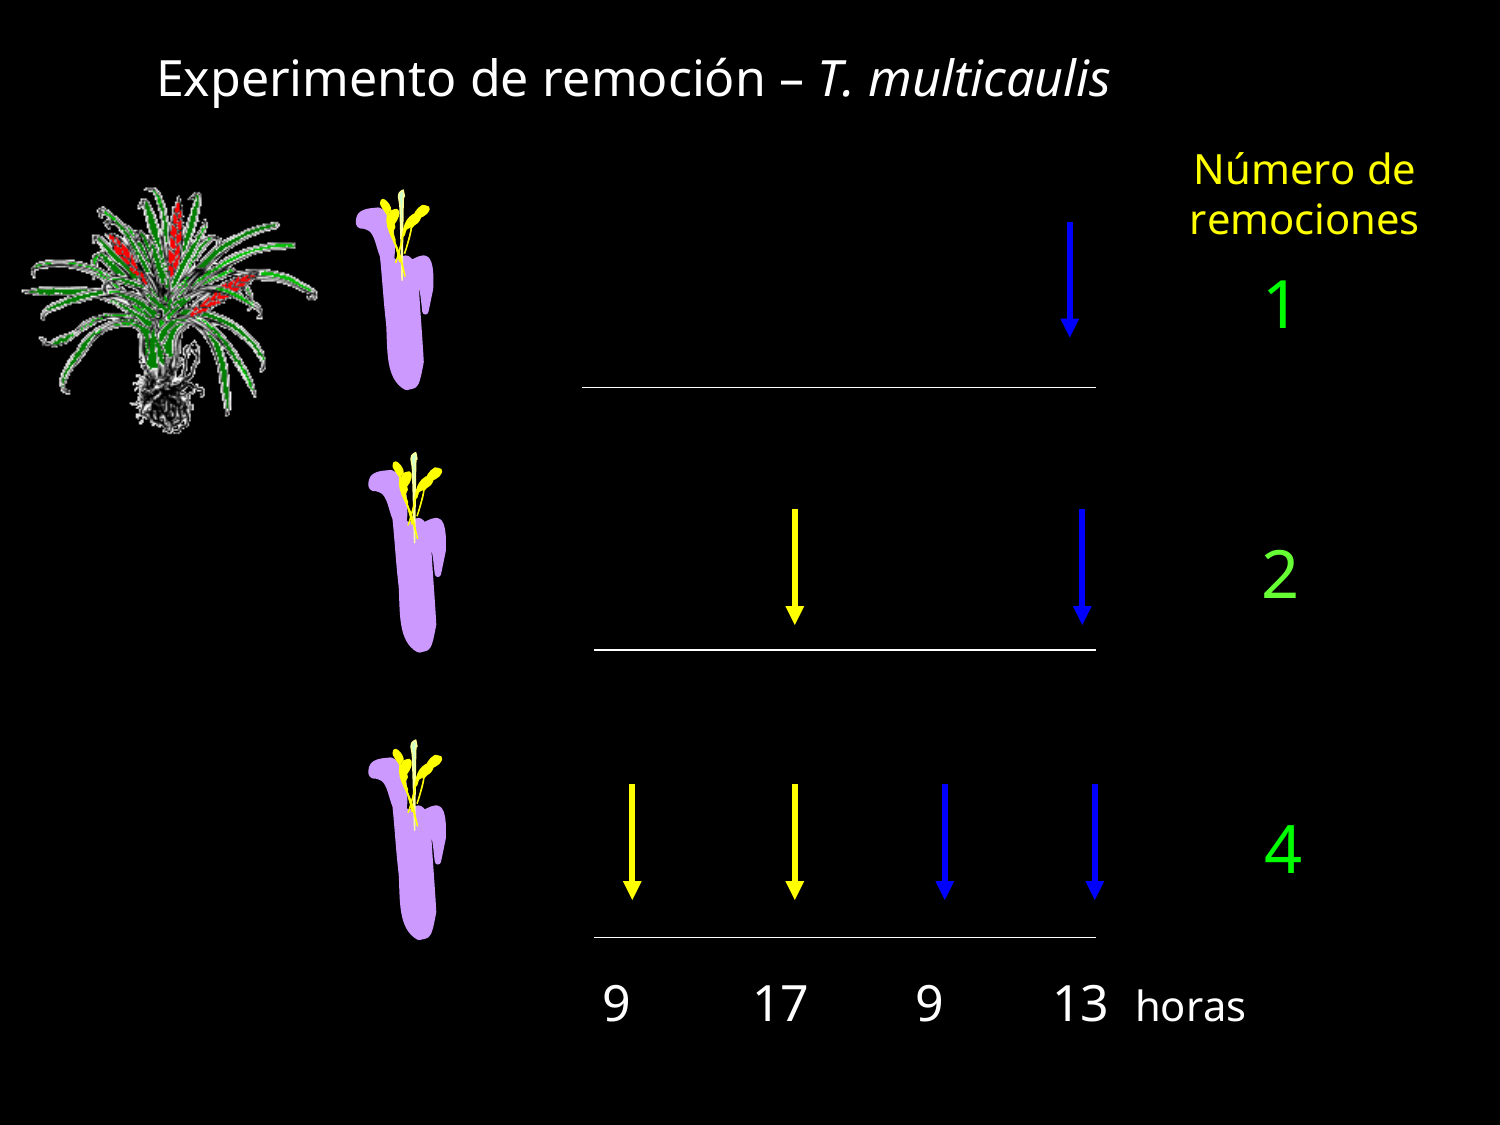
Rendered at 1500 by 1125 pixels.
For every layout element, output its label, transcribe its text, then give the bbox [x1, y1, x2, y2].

text_box Experimento de remoción – T. multicaulis [141, 38, 1127, 115]
text_box 1 [1247, 254, 1333, 351]
chart [0, 172, 349, 453]
text_box Número de remociones [1109, 134, 1500, 251]
text_box [358, 190, 431, 388]
text_box 2 [1246, 524, 1315, 620]
text_box 9 17 9 13 horas [587, 964, 1262, 1040]
text_box [371, 740, 443, 938]
text_box [371, 452, 443, 650]
text_box 4 [1249, 799, 1318, 895]
